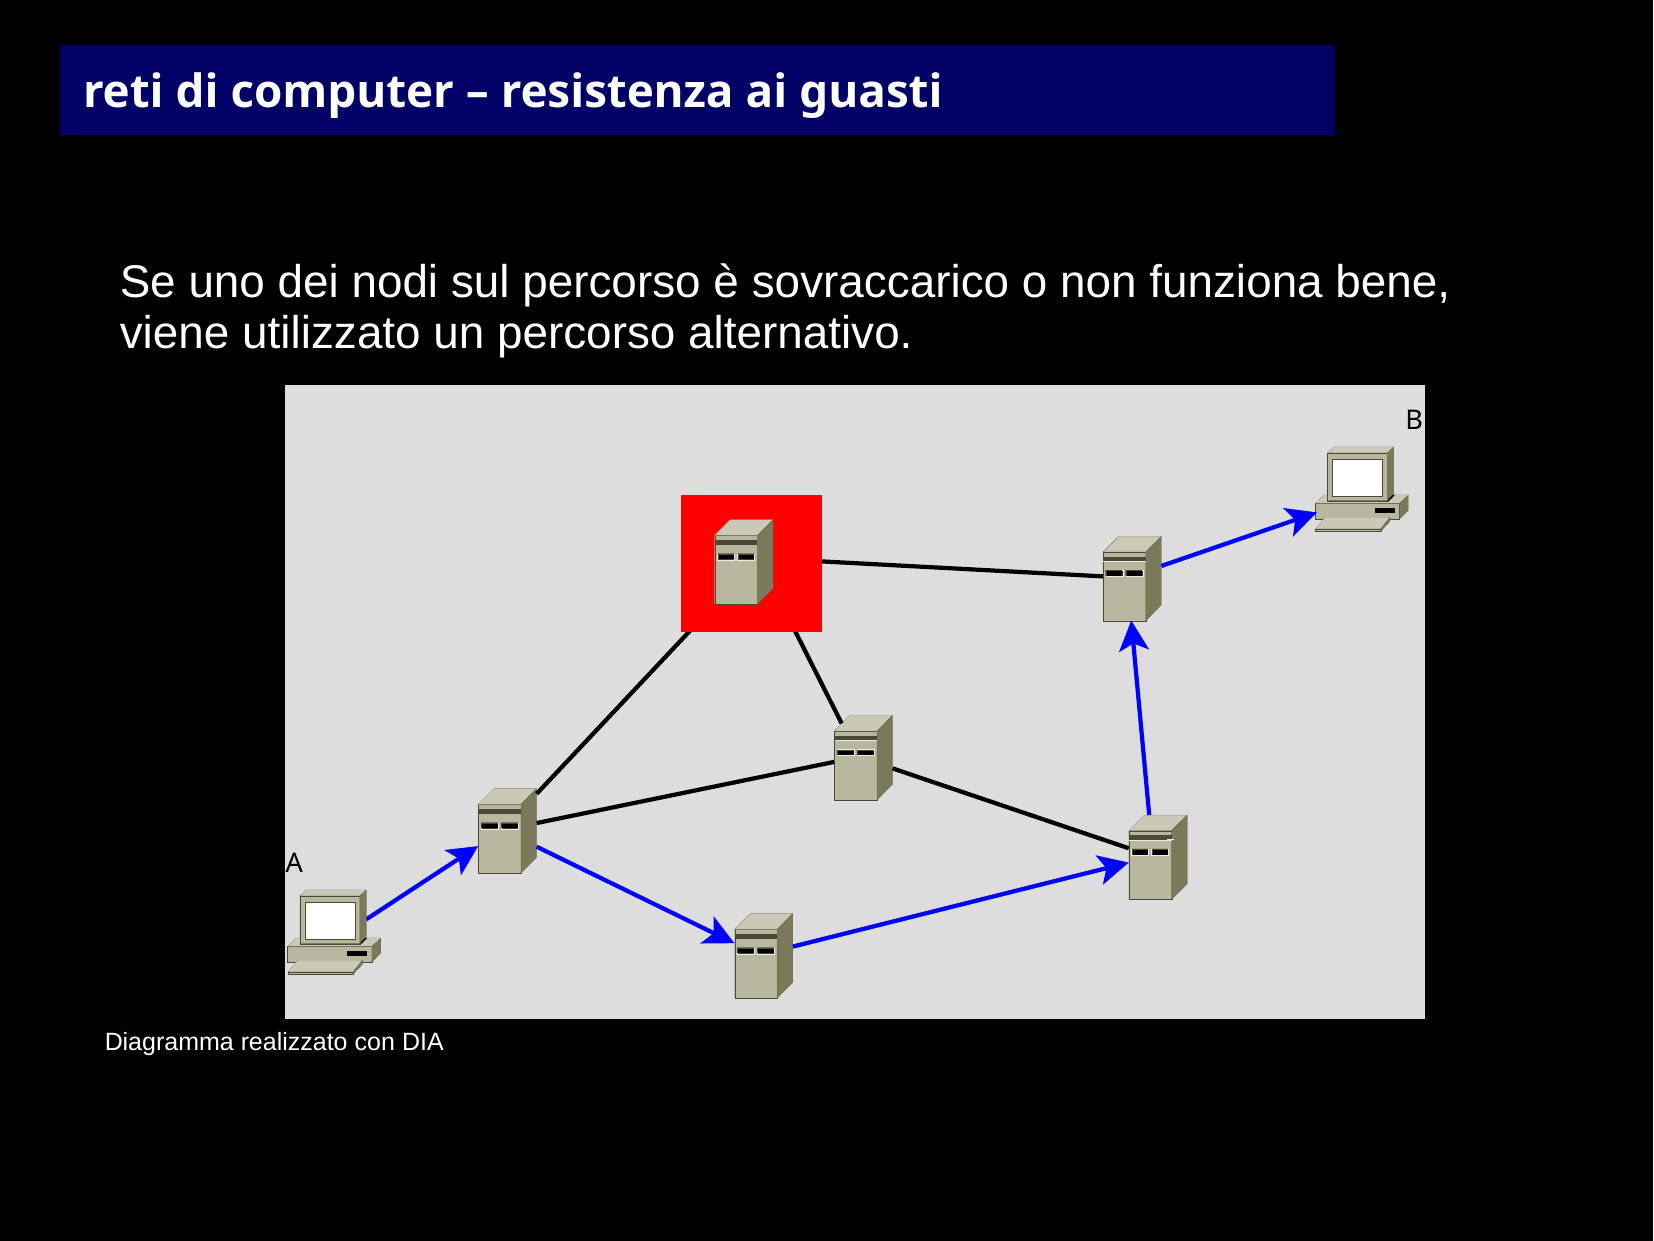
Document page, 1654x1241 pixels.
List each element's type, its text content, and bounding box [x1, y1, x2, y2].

text_box Se uno dei nodi sul percorso è sovraccarico o non funziona bene, viene utilizzato un percorso alternativo. [105, 248, 1653, 367]
text_box Diagramma realizzato con DIA [90, 1020, 1653, 1087]
list reti di computer – resistenza ai guasti [59, 45, 1335, 136]
picture [285, 385, 1426, 1019]
